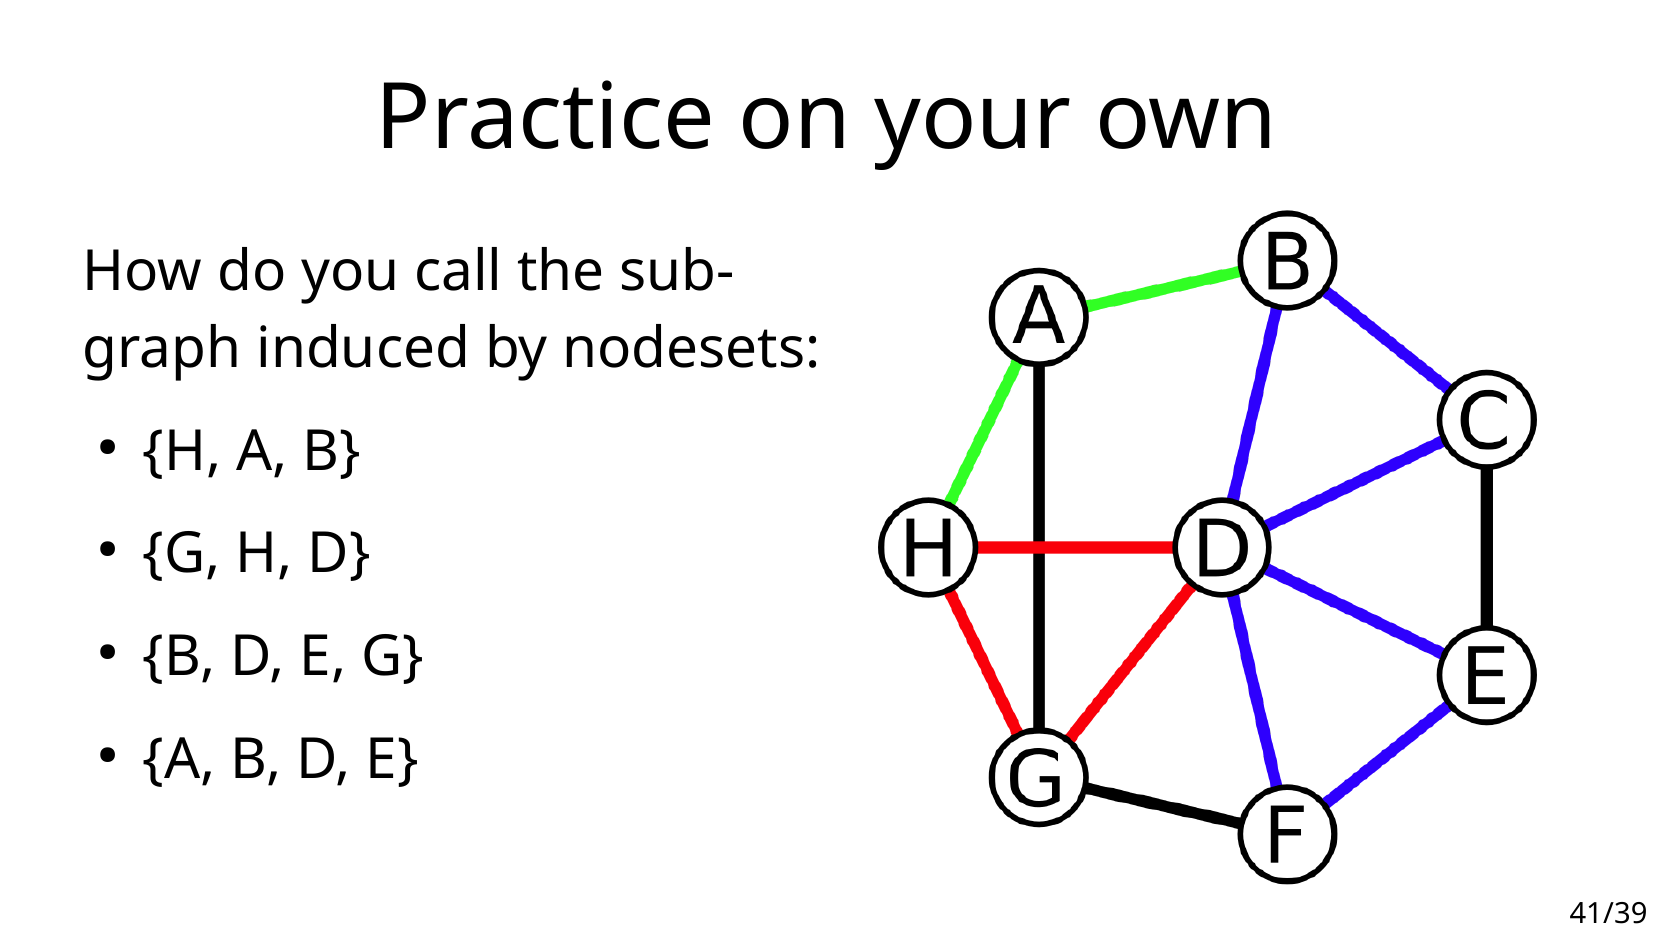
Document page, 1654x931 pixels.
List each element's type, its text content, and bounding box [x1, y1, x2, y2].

list How do you call the sub-graph induced by nodesets: {H, A, B} {G, H, D} {B, D, E, G} {A, B, D, E} [82, 229, 826, 847]
picture [855, 194, 1560, 900]
title Practice on your own [82, 1, 1571, 226]
